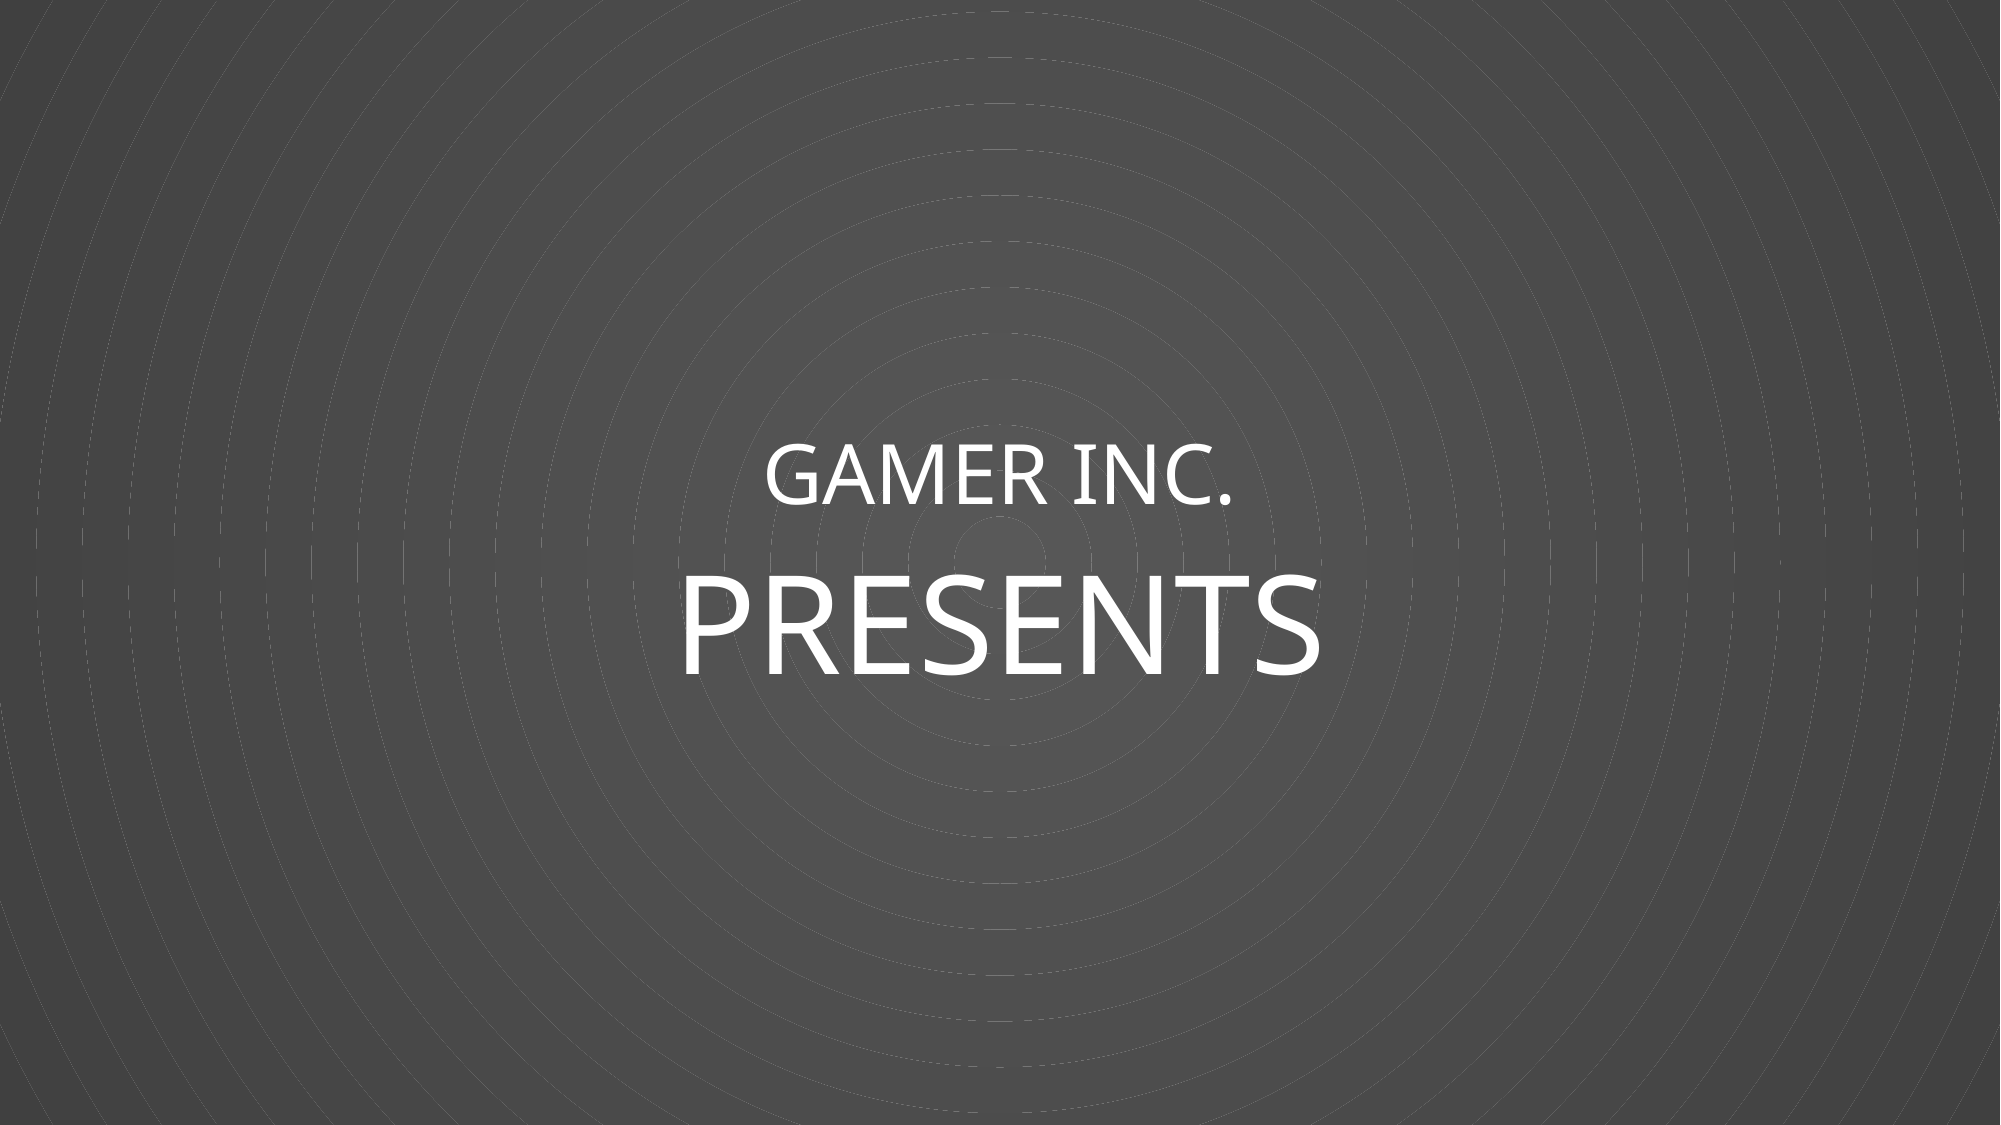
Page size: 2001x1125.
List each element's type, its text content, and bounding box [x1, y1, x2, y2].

text_box PRESENTS [490, 529, 1510, 712]
text_box GAMER INC. [662, 413, 1338, 529]
